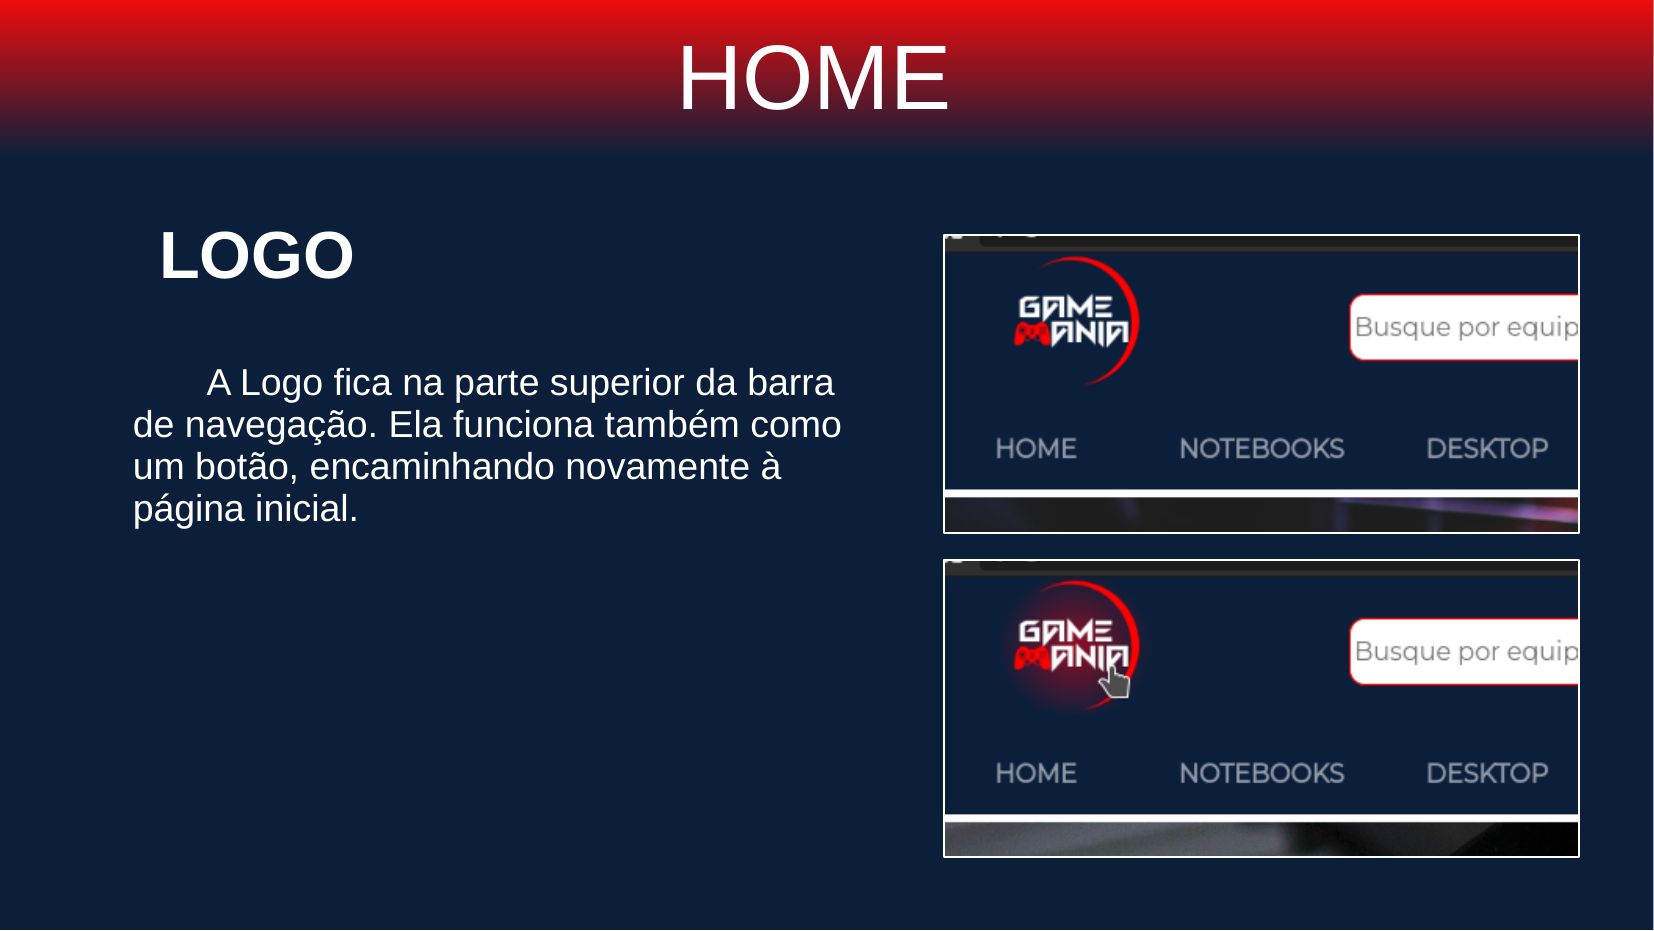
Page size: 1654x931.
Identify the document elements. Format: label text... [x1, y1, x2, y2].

picture [944, 236, 1578, 532]
title HOME [0, 0, 1654, 156]
text_box A Logo fica na parte superior da barra de navegação. Ela funciona também como um botão, encaminhando novamente à página inicial. [118, 354, 886, 538]
picture [944, 561, 1578, 857]
list LOGO [88, 217, 857, 768]
